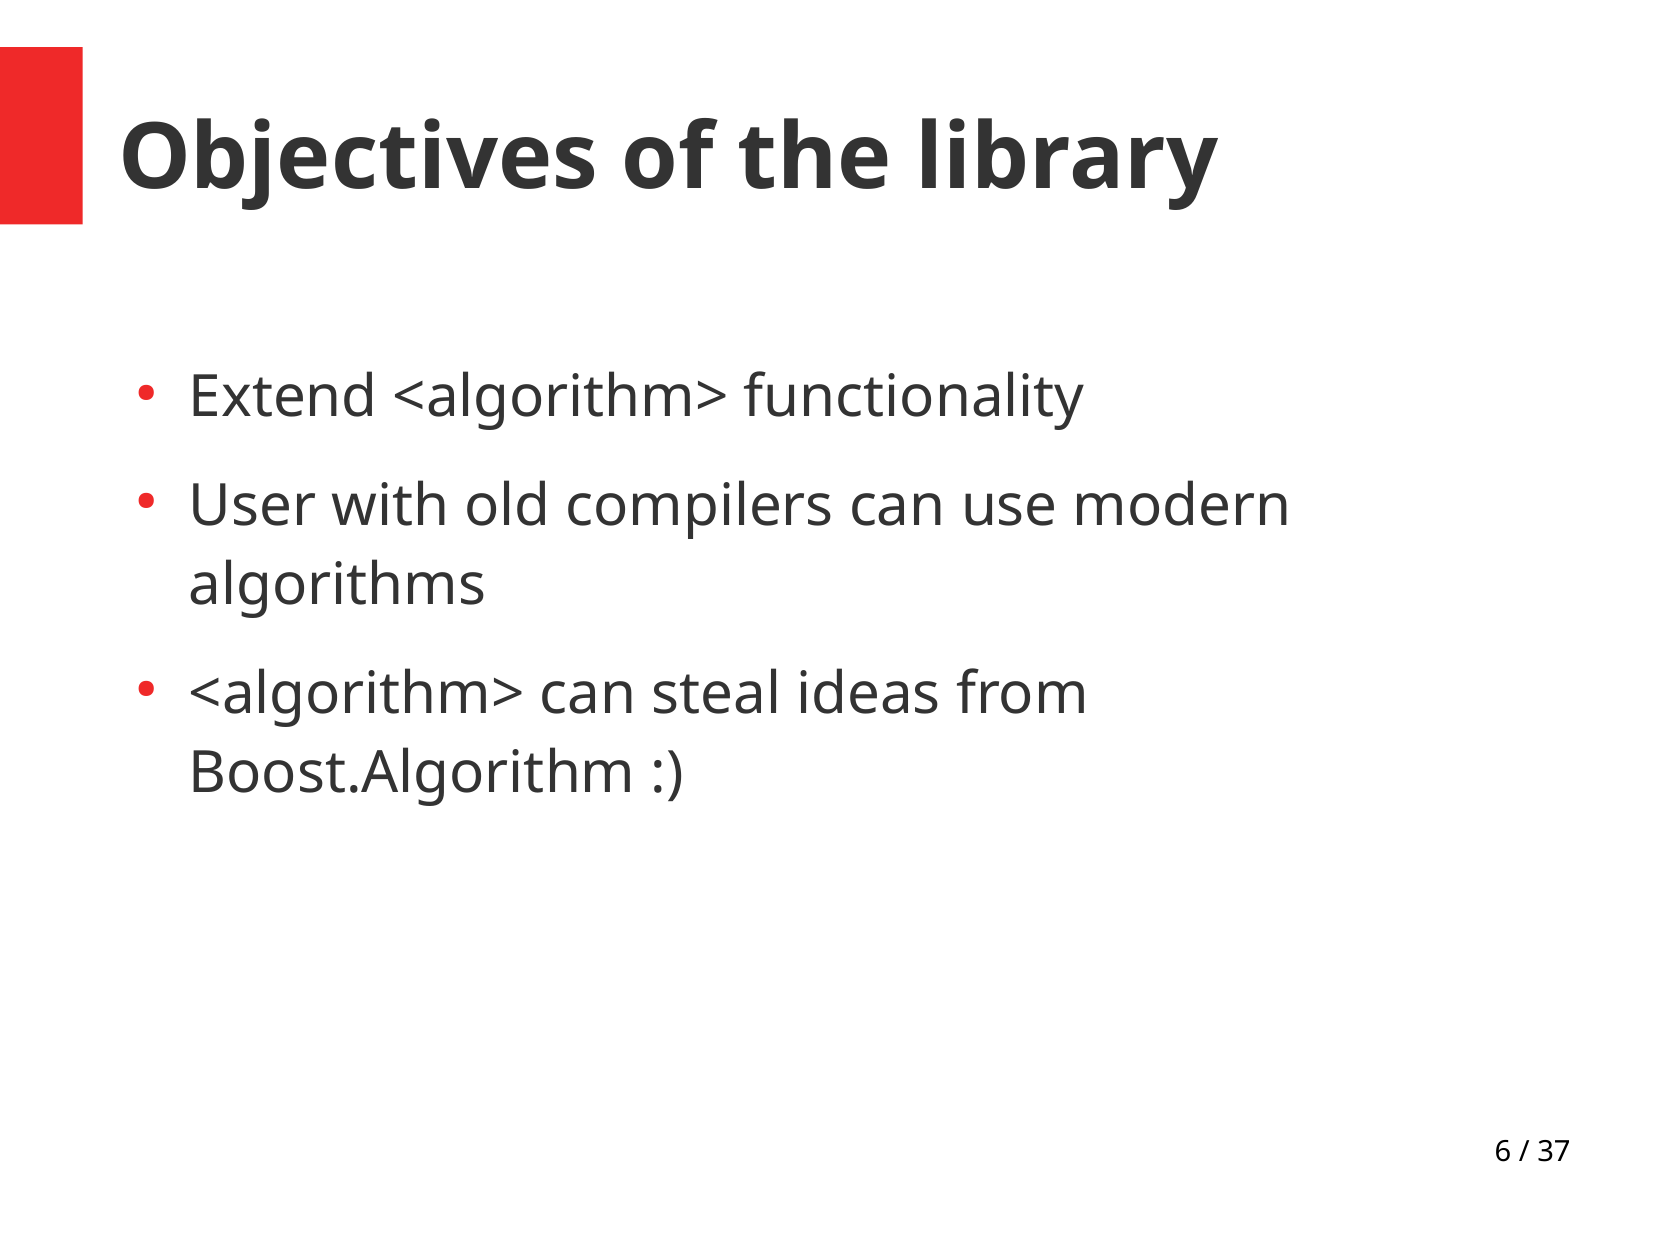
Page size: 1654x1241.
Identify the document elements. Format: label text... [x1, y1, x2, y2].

list Extend <algorithm> functionality User with old compilers can use modern algorithms <algorithm> can steal ideas from Boost.Algorithm :) [118, 354, 1536, 1074]
title Objectives of the library [118, 49, 1571, 257]
